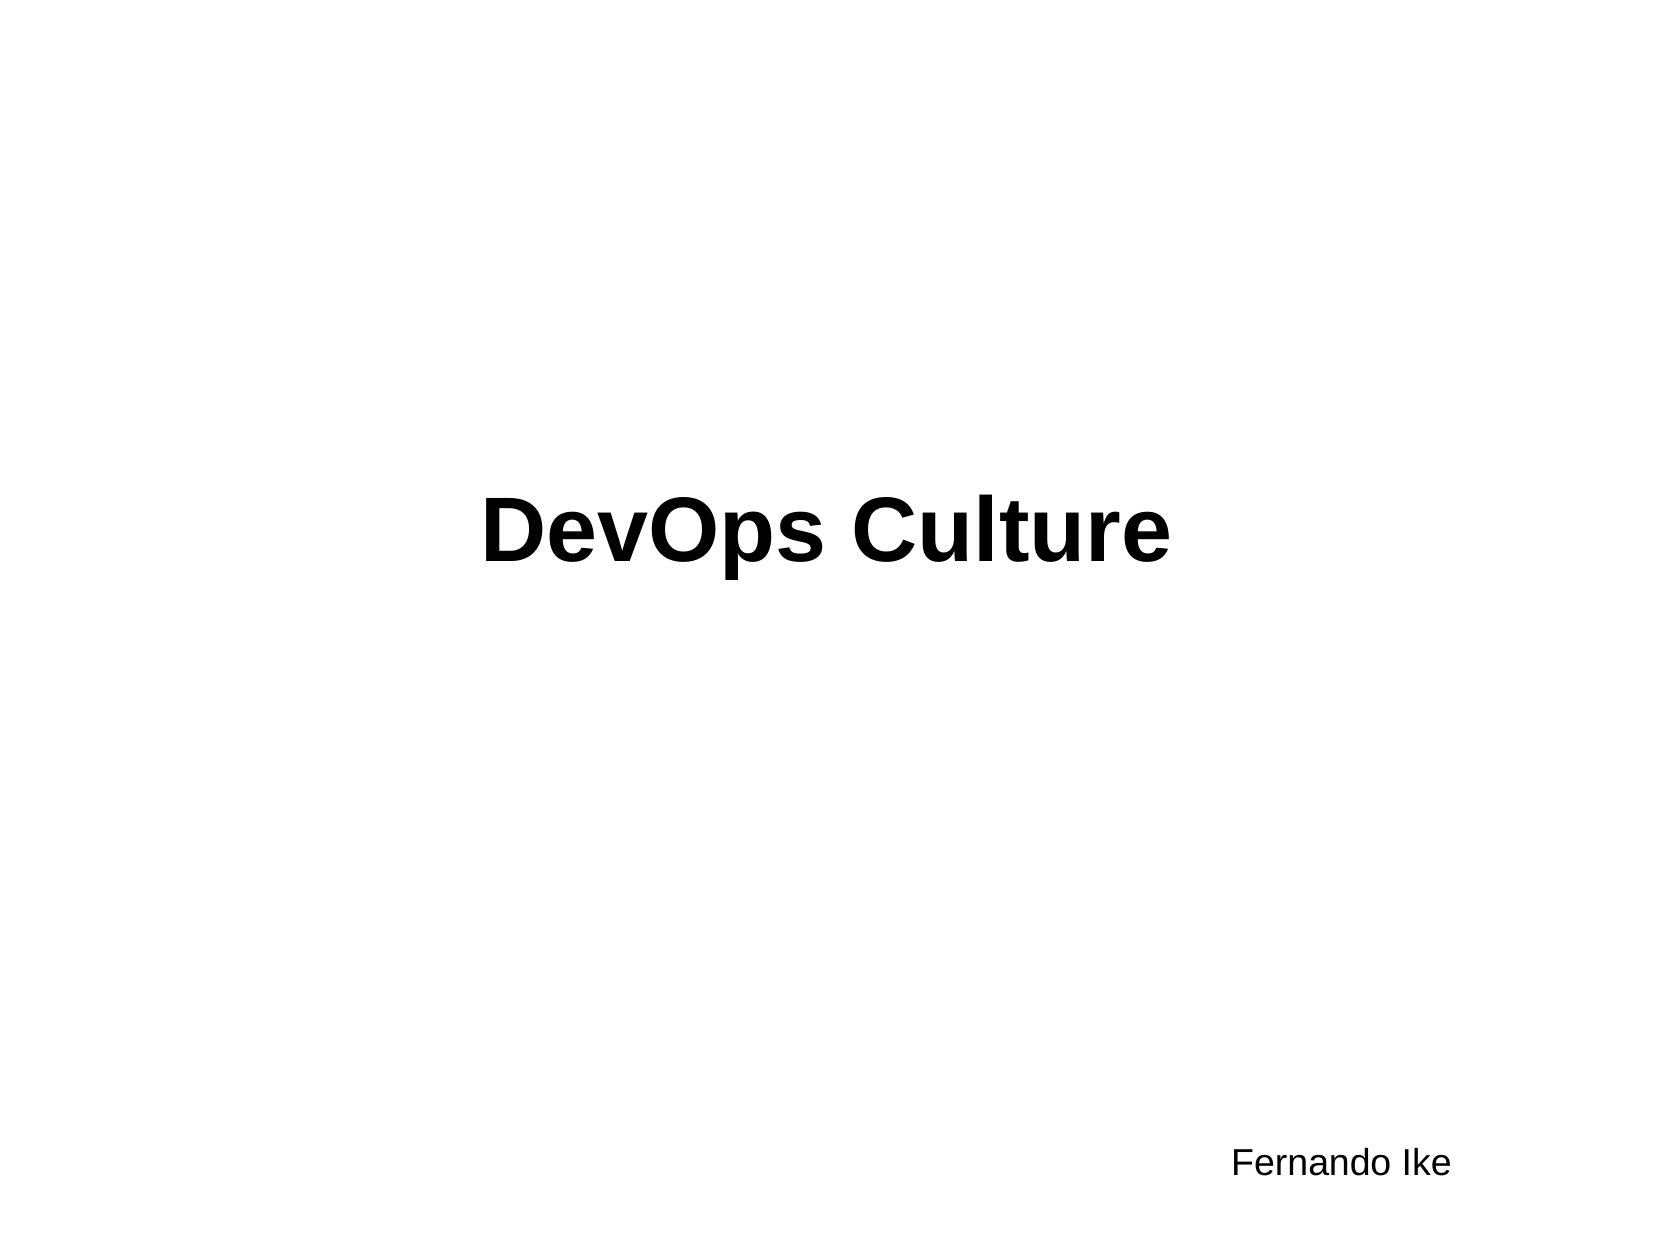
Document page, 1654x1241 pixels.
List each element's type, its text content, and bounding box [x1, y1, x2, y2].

text_box Fernando Ike [1216, 1133, 1467, 1191]
subtitle DevOps Culture [82, 49, 1571, 1010]
